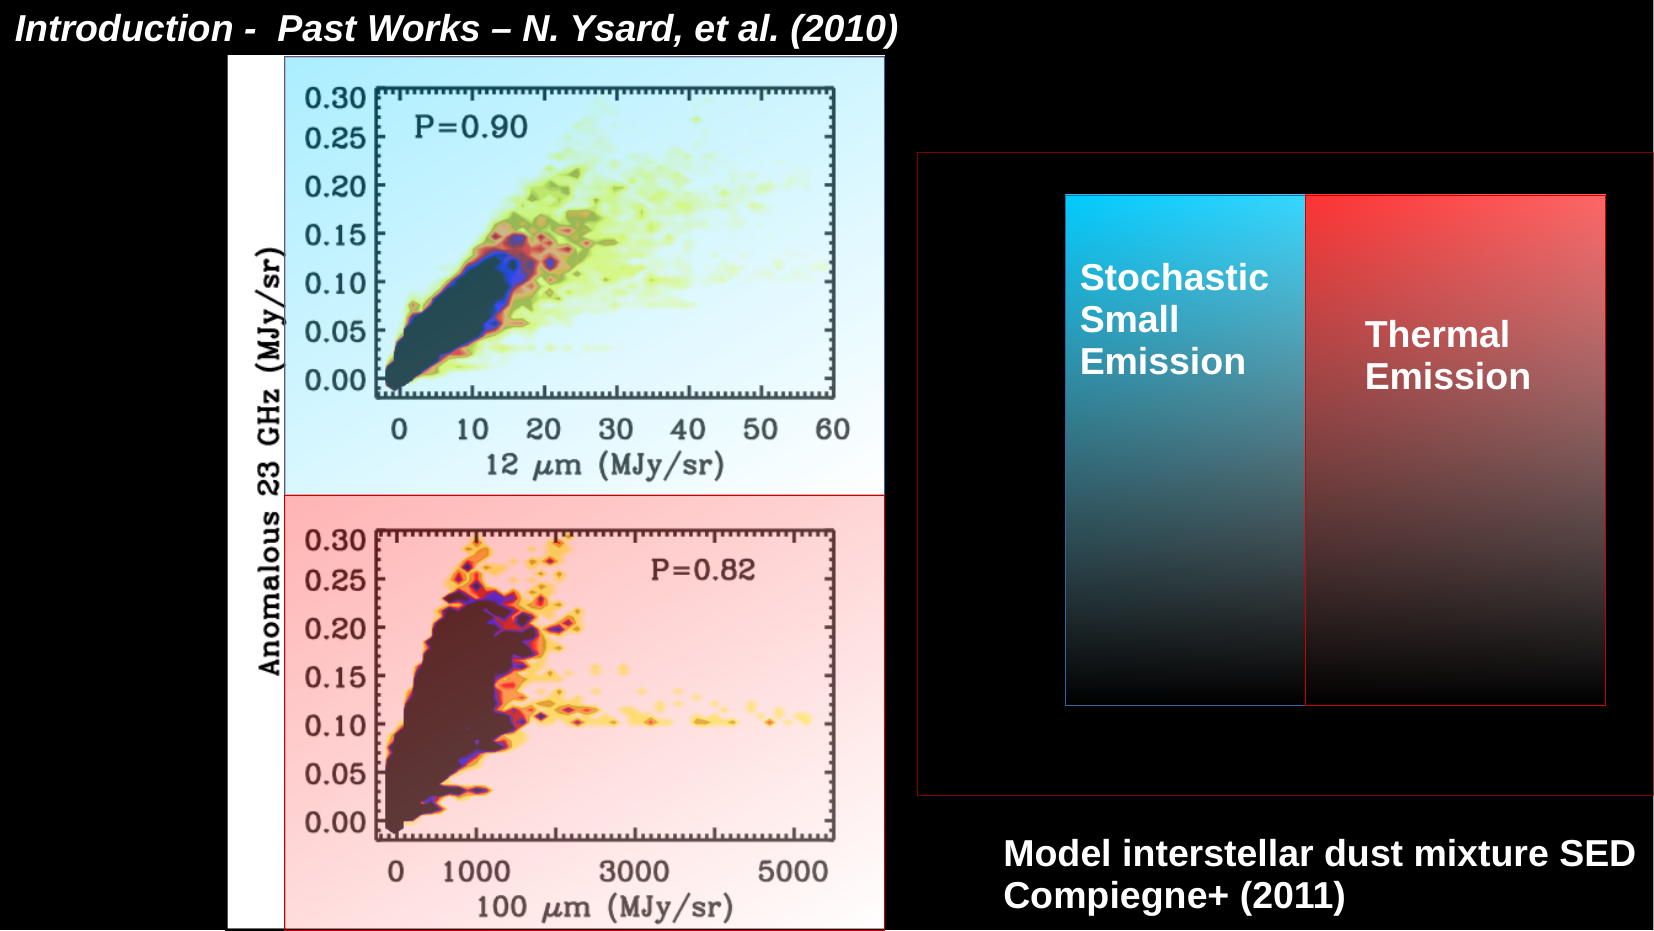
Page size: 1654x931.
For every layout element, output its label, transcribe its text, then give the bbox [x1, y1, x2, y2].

text_box Thermal Emission [1350, 306, 1547, 406]
picture [225, 57, 284, 931]
text_box Model interstellar dust mixture SED Compiegne+ (2011) [988, 825, 1652, 924]
text_box [284, 56, 885, 931]
text_box [1065, 195, 1606, 706]
picture [915, 150, 1654, 796]
text_box Introduction - Past Works – N. Ysard, et al. (2010) [0, 0, 1654, 57]
text_box Stochastic Small Emission [1065, 249, 1305, 391]
